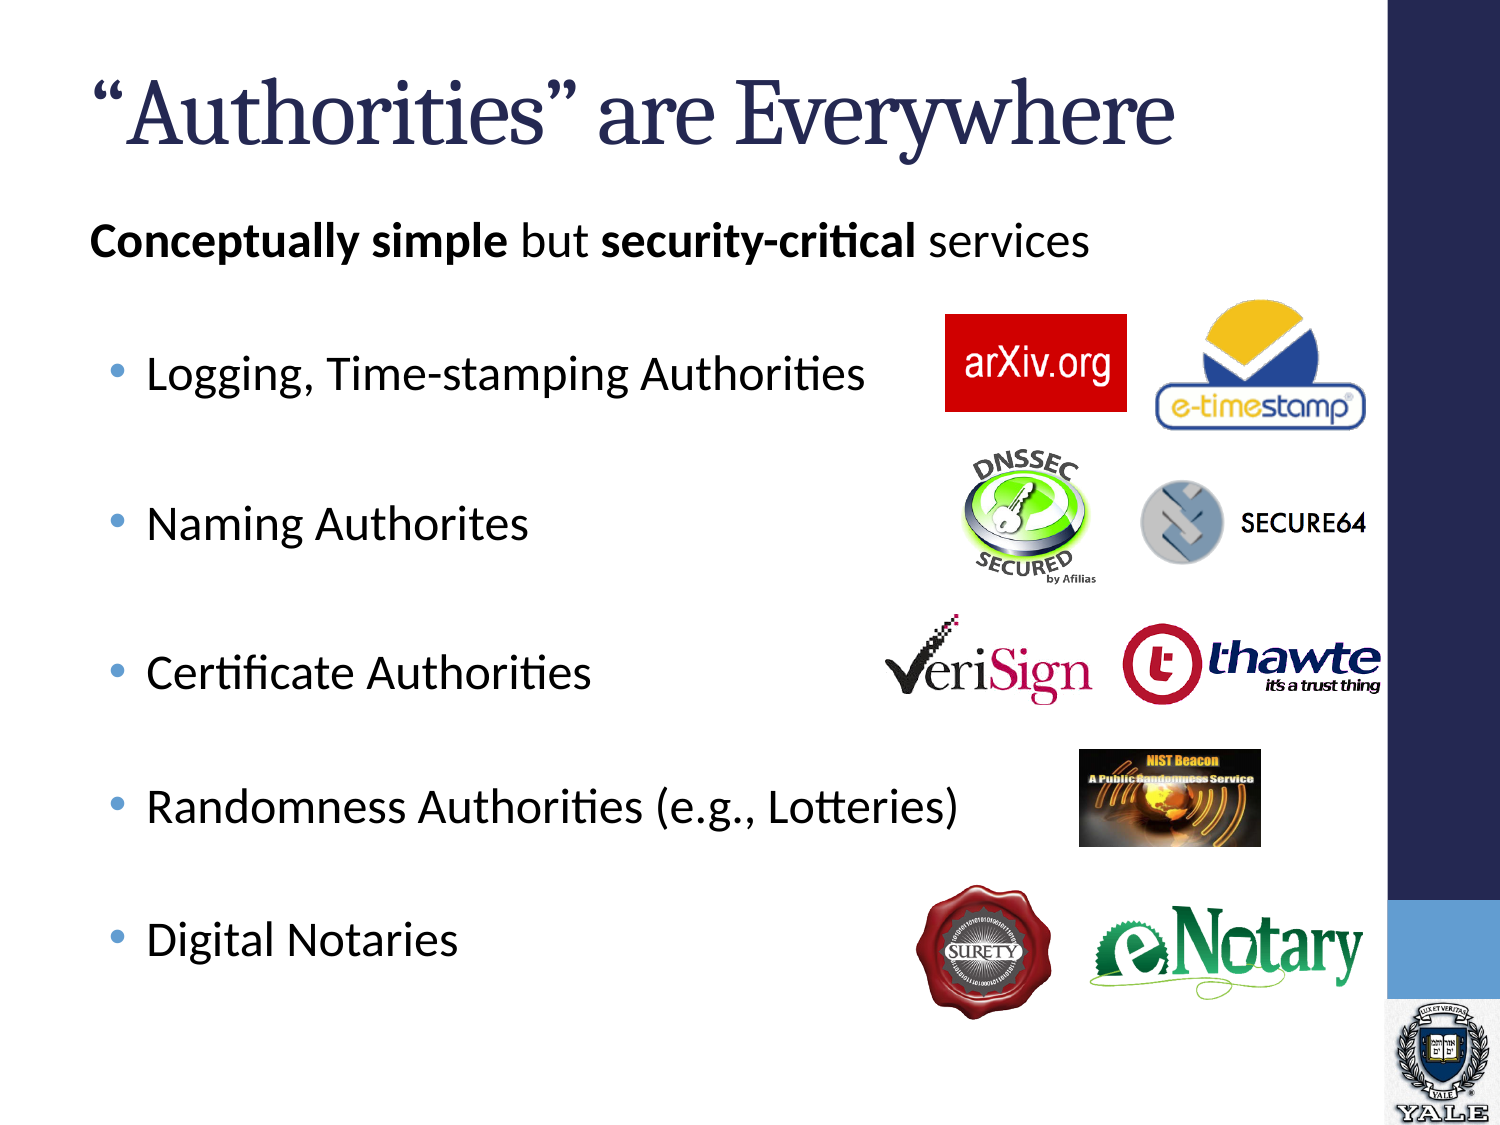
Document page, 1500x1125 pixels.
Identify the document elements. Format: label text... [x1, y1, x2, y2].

picture [1122, 623, 1381, 706]
list Conceptually simple but security-critical services Logging, Time-stamping Authorities Naming Authorites Certificate Authorities Randomness Authorities (e.g., Lotteries) Digital Notaries [75, 200, 1325, 1063]
picture [1066, 901, 1367, 1006]
picture [1140, 479, 1366, 565]
picture [915, 884, 1052, 1021]
picture [1384, 999, 1500, 1125]
picture [885, 614, 1093, 706]
picture [960, 449, 1096, 586]
picture [1155, 299, 1366, 431]
title “Authorities” are Everywhere [75, 12, 1325, 200]
picture [1079, 749, 1261, 847]
picture [945, 314, 1127, 412]
